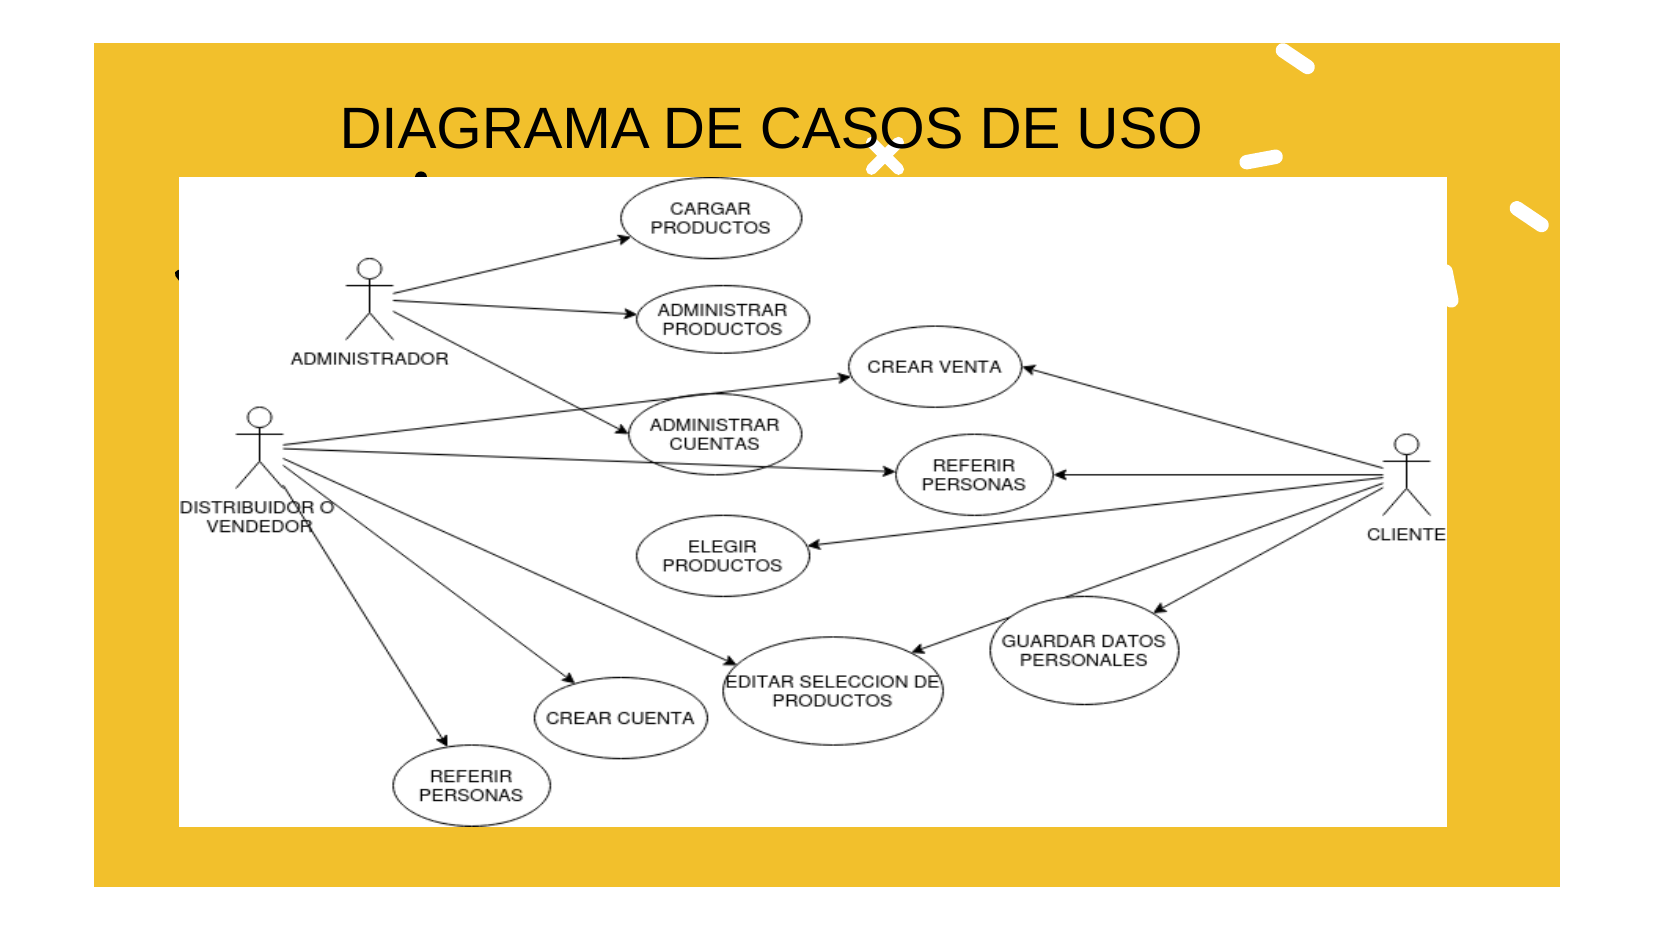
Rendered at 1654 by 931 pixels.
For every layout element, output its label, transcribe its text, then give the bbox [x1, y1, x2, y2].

picture [179, 177, 1447, 827]
text_box DIAGRAMA DE CASOS DE USO [324, 88, 1241, 178]
